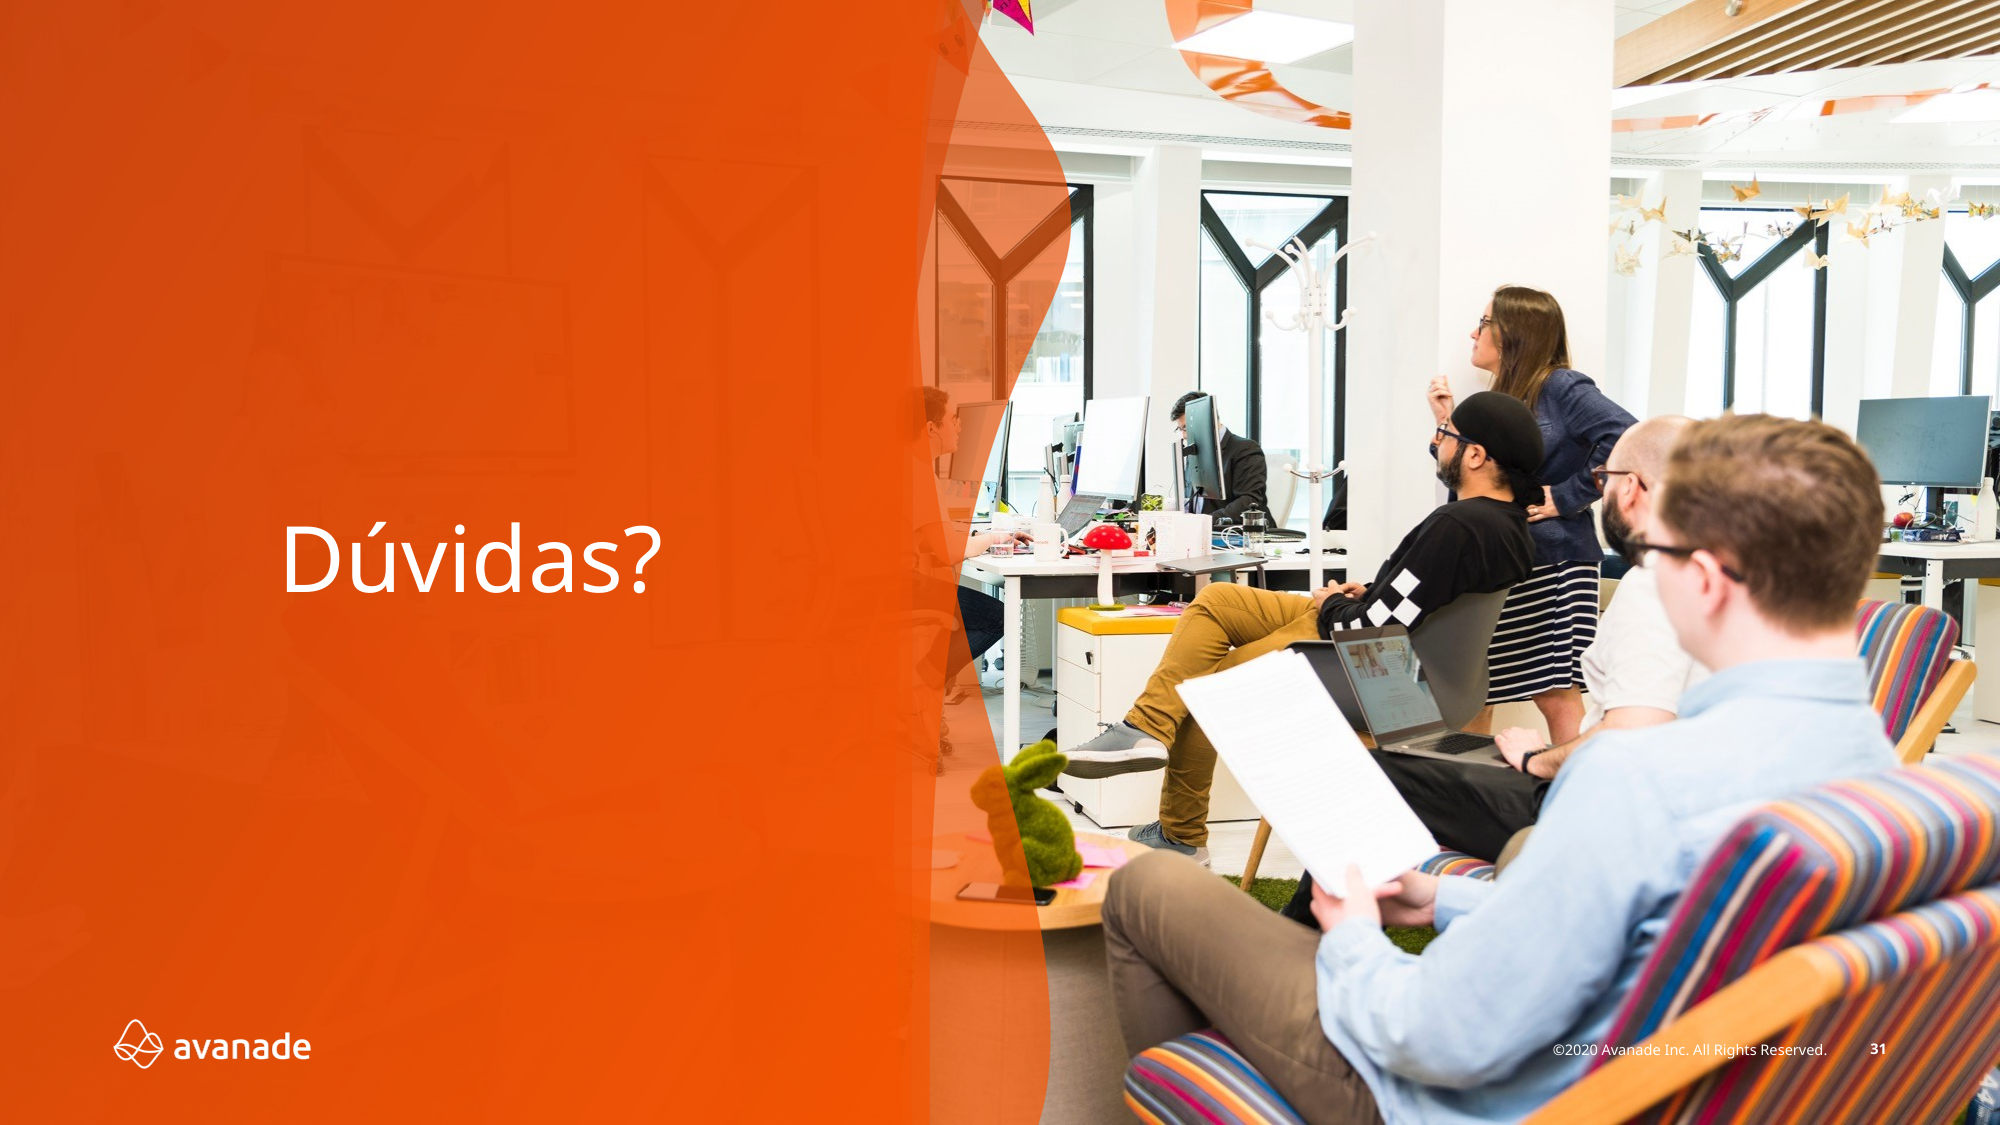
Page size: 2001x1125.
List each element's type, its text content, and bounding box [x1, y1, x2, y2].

title Dúvidas? [85, 473, 858, 652]
picture [0, 0, 2000, 1125]
